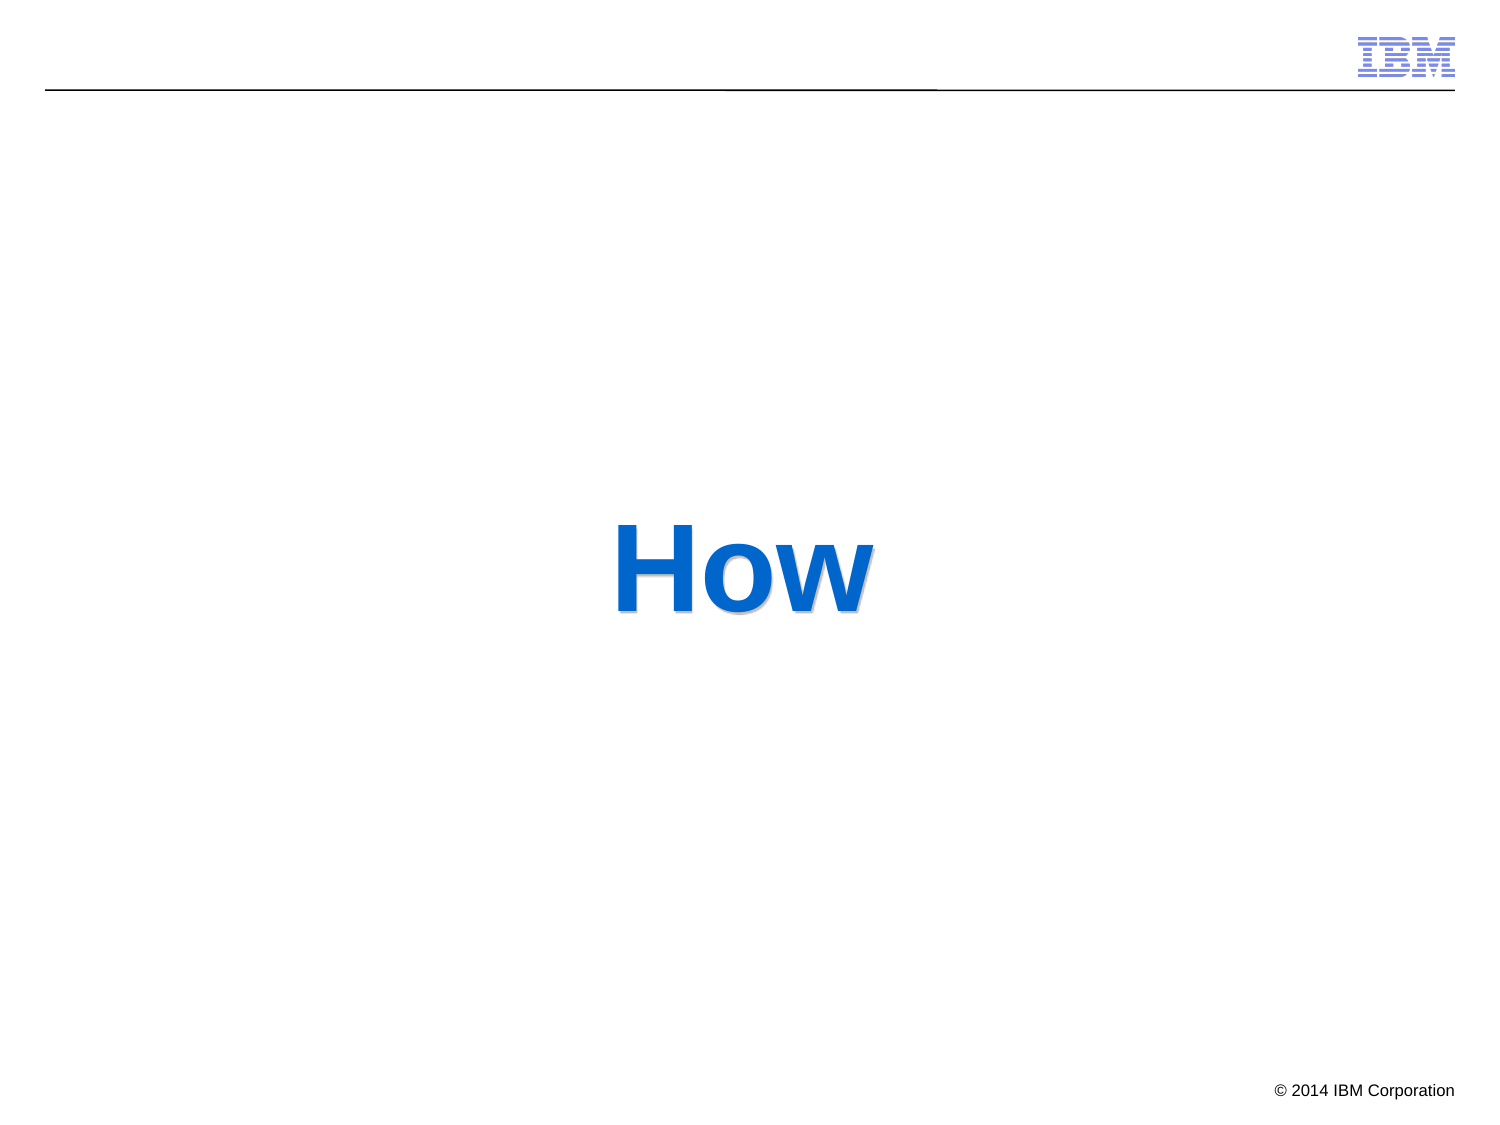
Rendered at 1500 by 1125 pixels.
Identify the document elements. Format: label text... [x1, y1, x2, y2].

list How [29, 496, 1455, 684]
picture [1358, 37, 1455, 77]
